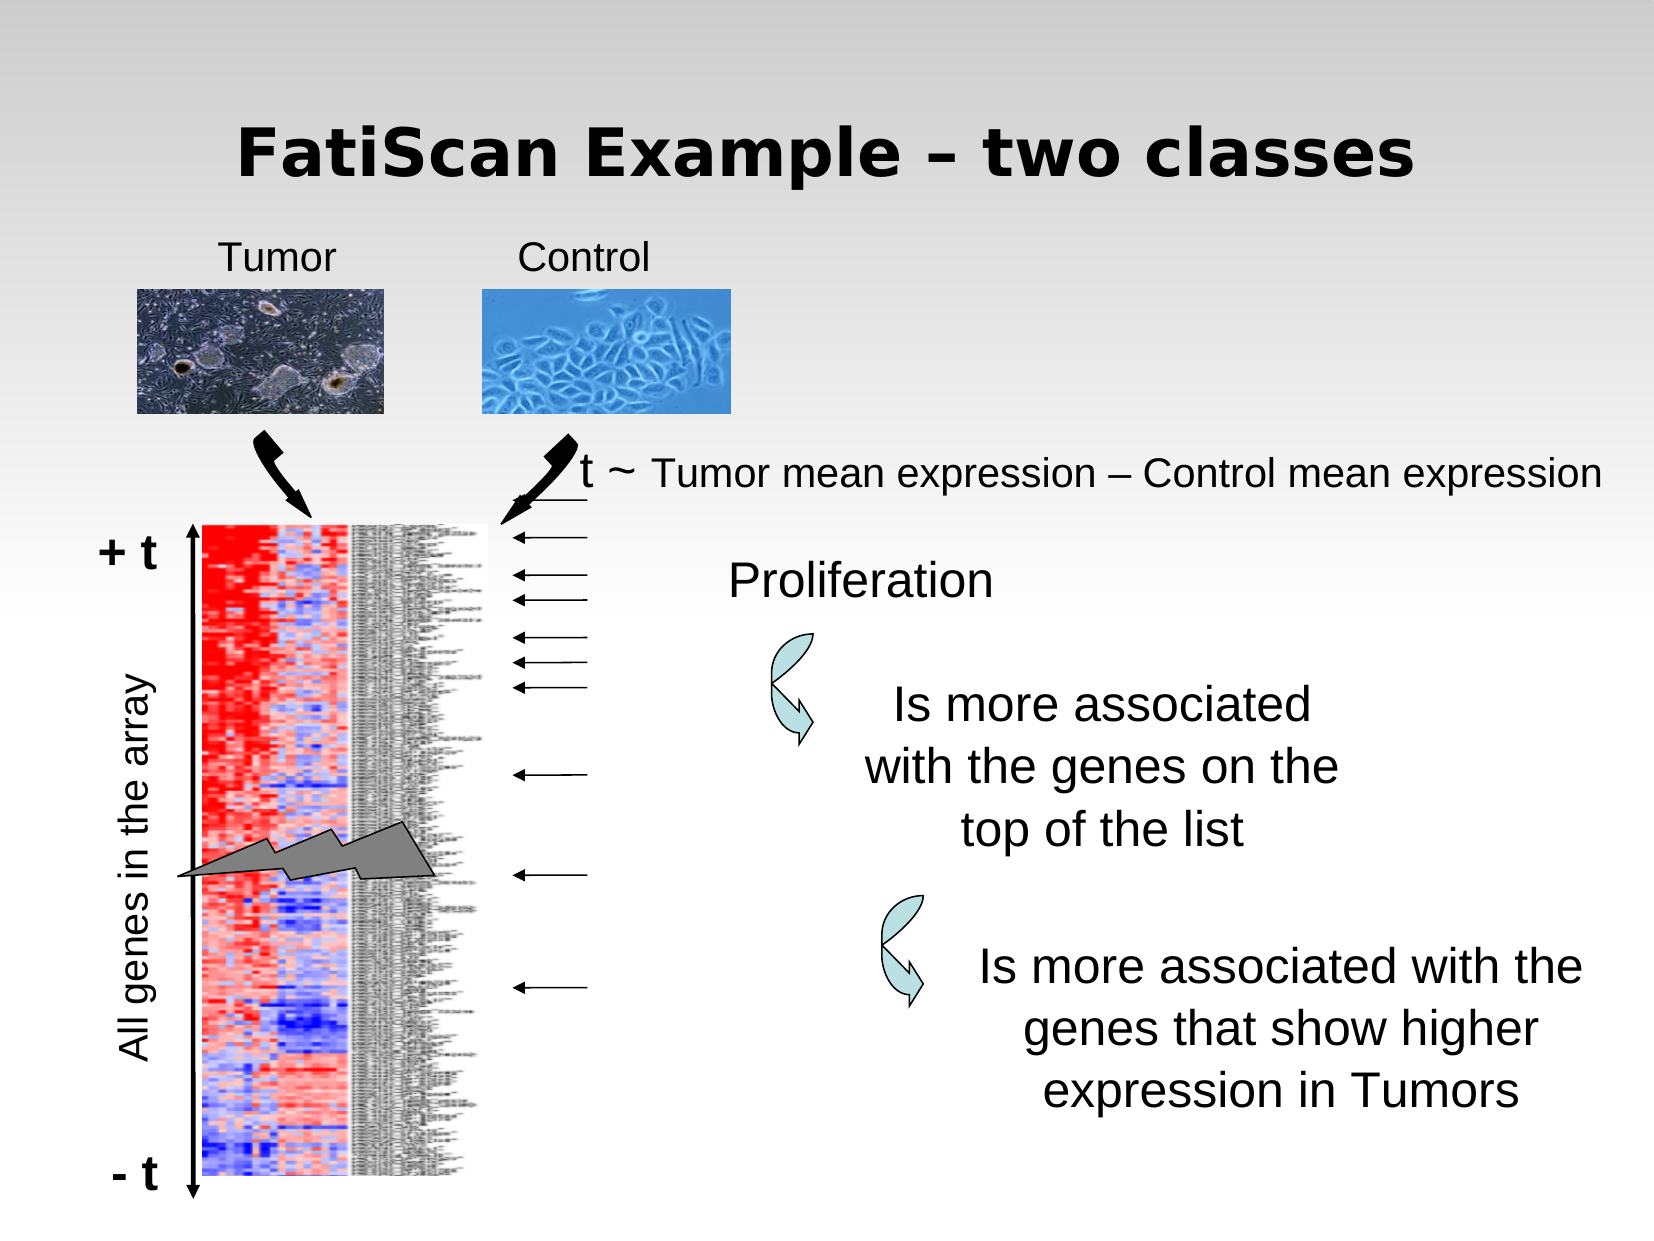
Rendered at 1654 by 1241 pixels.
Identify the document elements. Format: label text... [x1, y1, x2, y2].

text_box - t [96, 1129, 235, 1208]
text_box [253, 430, 312, 518]
text_box Tumor Control [151, 220, 717, 288]
picture [202, 524, 488, 1176]
text_box Proliferation [675, 537, 1048, 616]
text_box Is more associated with the genes that show higher expression in Tumors [923, 923, 1640, 1126]
text_box All genes in the array [96, 633, 164, 1103]
text_box + t [82, 509, 221, 588]
text_box [771, 633, 814, 745]
text_box [177, 821, 435, 881]
text_box [501, 434, 578, 525]
title FatiScan Example – two classes [82, 49, 1571, 257]
picture [482, 289, 731, 414]
picture [137, 289, 384, 414]
text_box [881, 895, 924, 1006]
text_box Is more associated with the genes on the top of the list [826, 661, 1379, 864]
text_box t ~ Tumor mean expression – Control mean expression [564, 427, 1654, 505]
